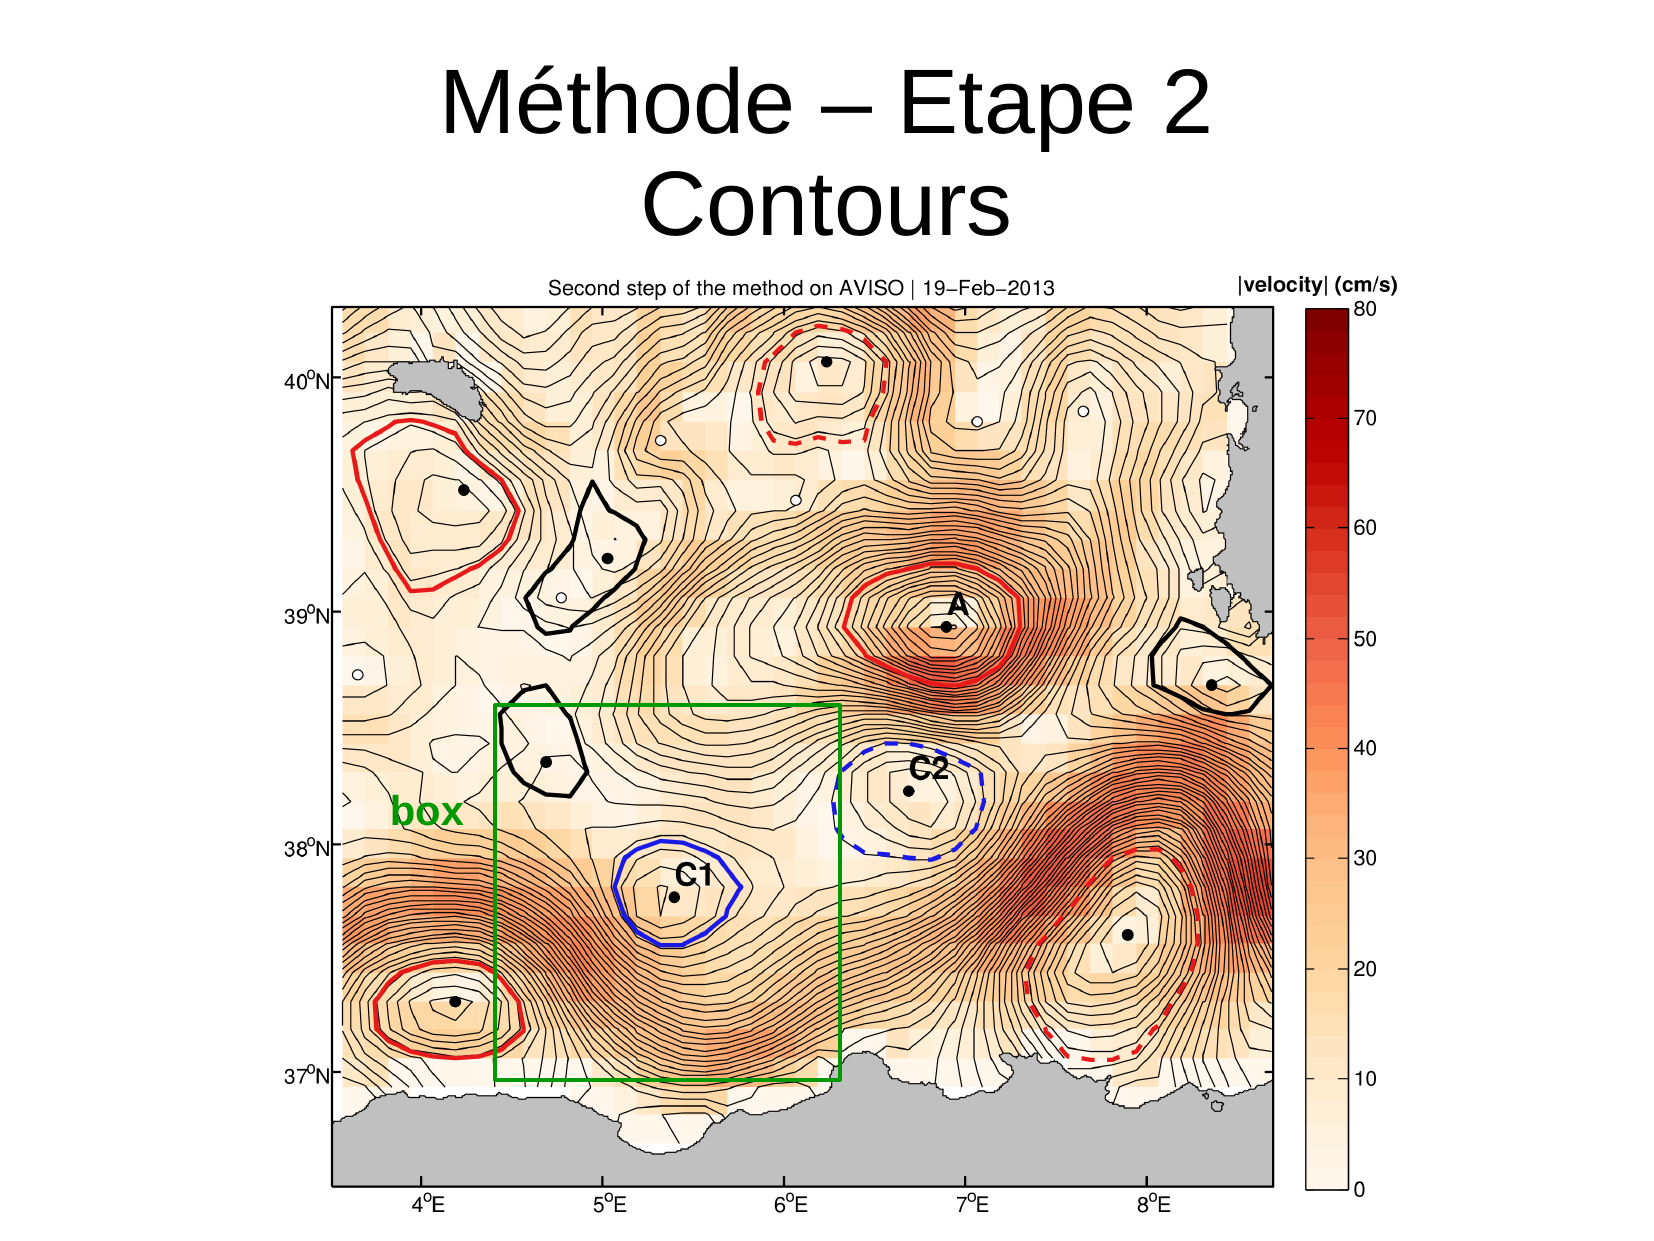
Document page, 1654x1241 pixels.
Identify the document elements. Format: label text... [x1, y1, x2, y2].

picture [260, 257, 1415, 1241]
text_box box [375, 780, 479, 842]
title Méthode – Etape 2 Contours [82, 49, 1571, 257]
